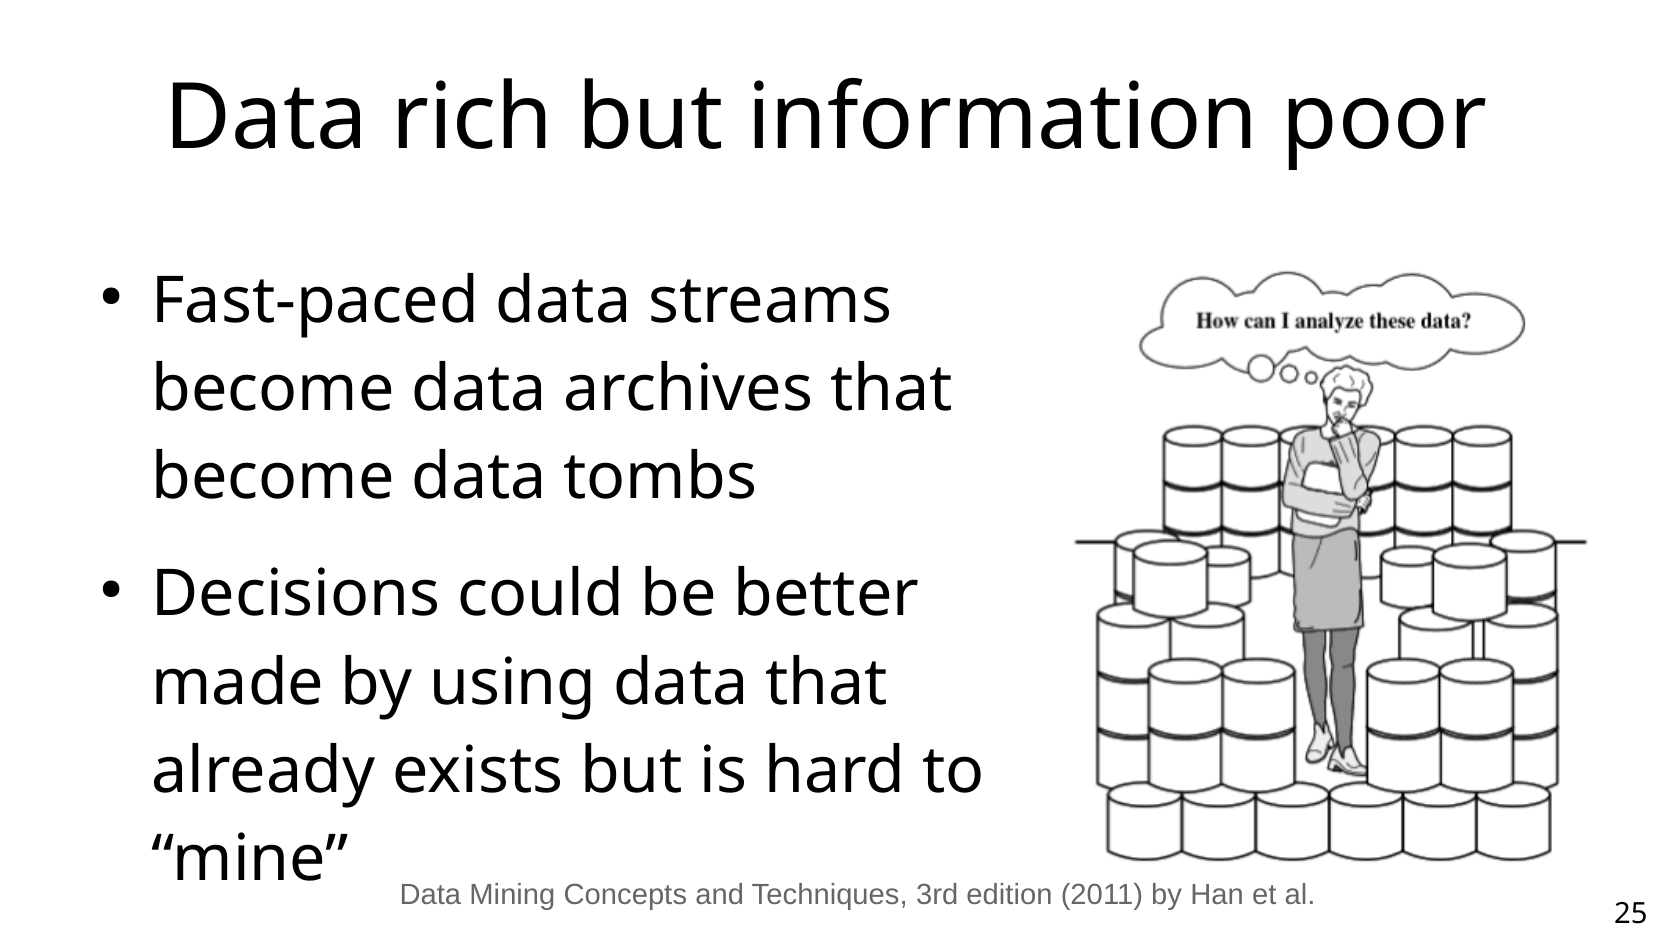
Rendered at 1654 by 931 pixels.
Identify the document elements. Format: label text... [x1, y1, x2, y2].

picture [1071, 252, 1591, 875]
title Data rich but information poor [82, 1, 1571, 226]
text_box Data Mining Concepts and Techniques, 3rd edition (2011) by Han et al. [250, 870, 1466, 921]
list Fast-paced data streams become data archives that become data tombs Decisions could be better made by using data that already exists but is hard to “mine” [82, 253, 1021, 901]
